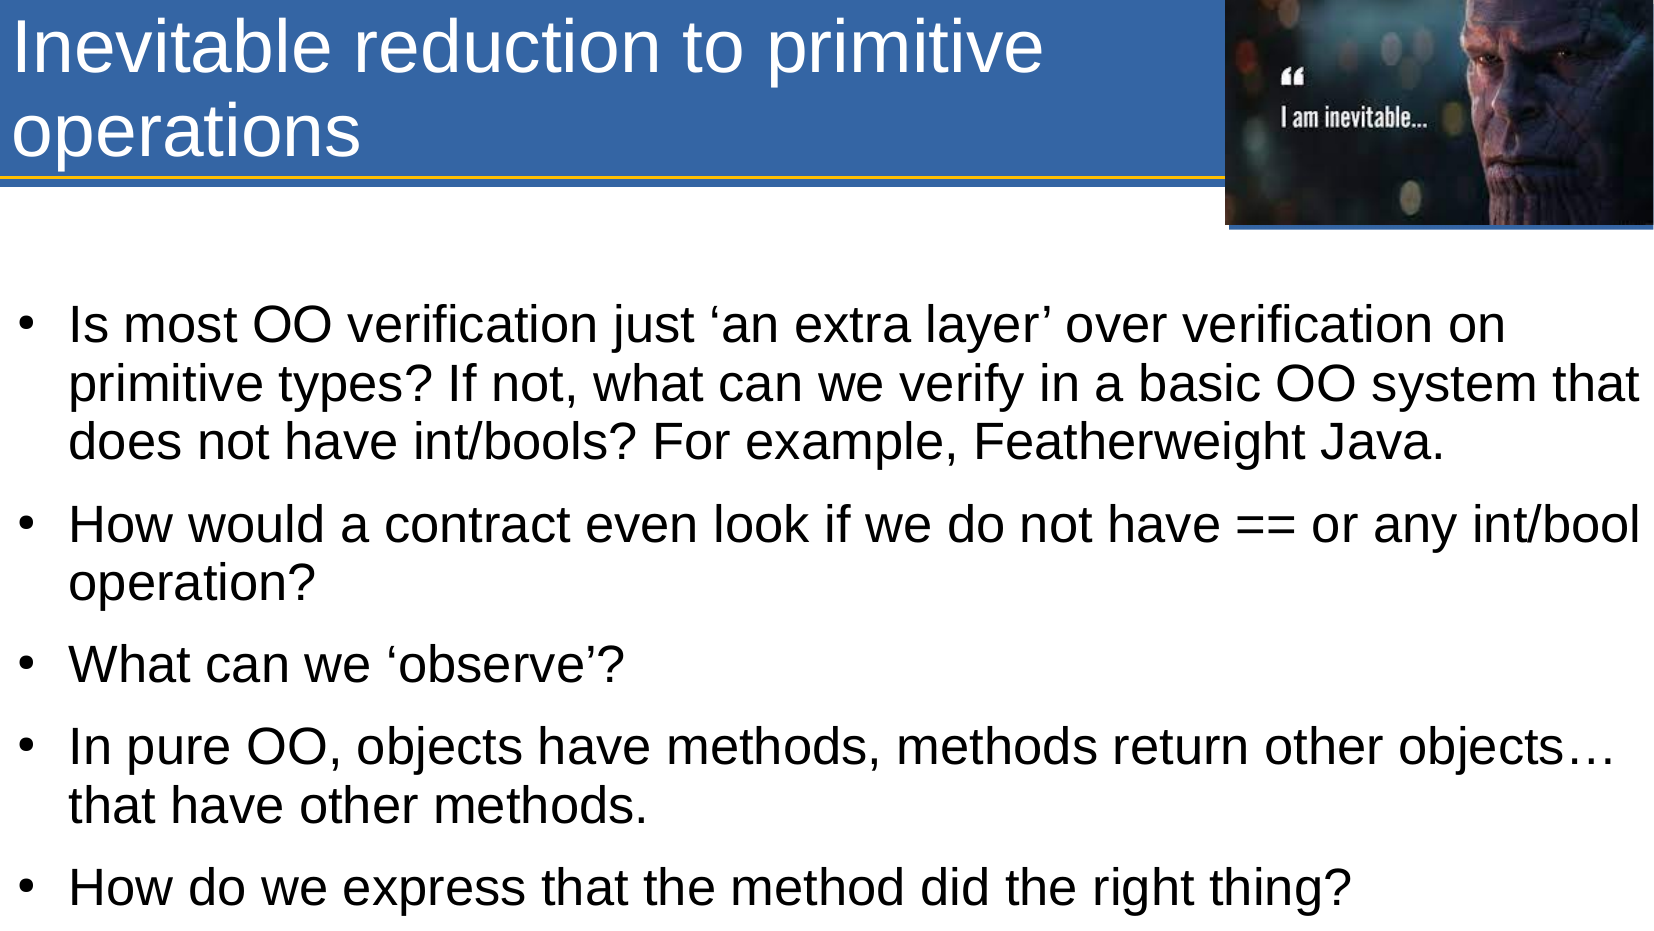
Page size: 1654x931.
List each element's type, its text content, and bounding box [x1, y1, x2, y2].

list Is most OO verification just ‘an extra layer’ over verification on primitive types? If not, what can we verify in a basic OO system that does not have int/bools? For example, Featherweight Java. How would a contract even look if we do not have == or any int/bool operation? What can we ‘observe’? In pure OO, objects have methods, methods return other objects… that have other methods. How do we express that the method did the right thing? [0, 213, 1651, 919]
picture [1225, 0, 1654, 226]
title Inevitable reduction to primitive operations [11, 4, 1225, 173]
